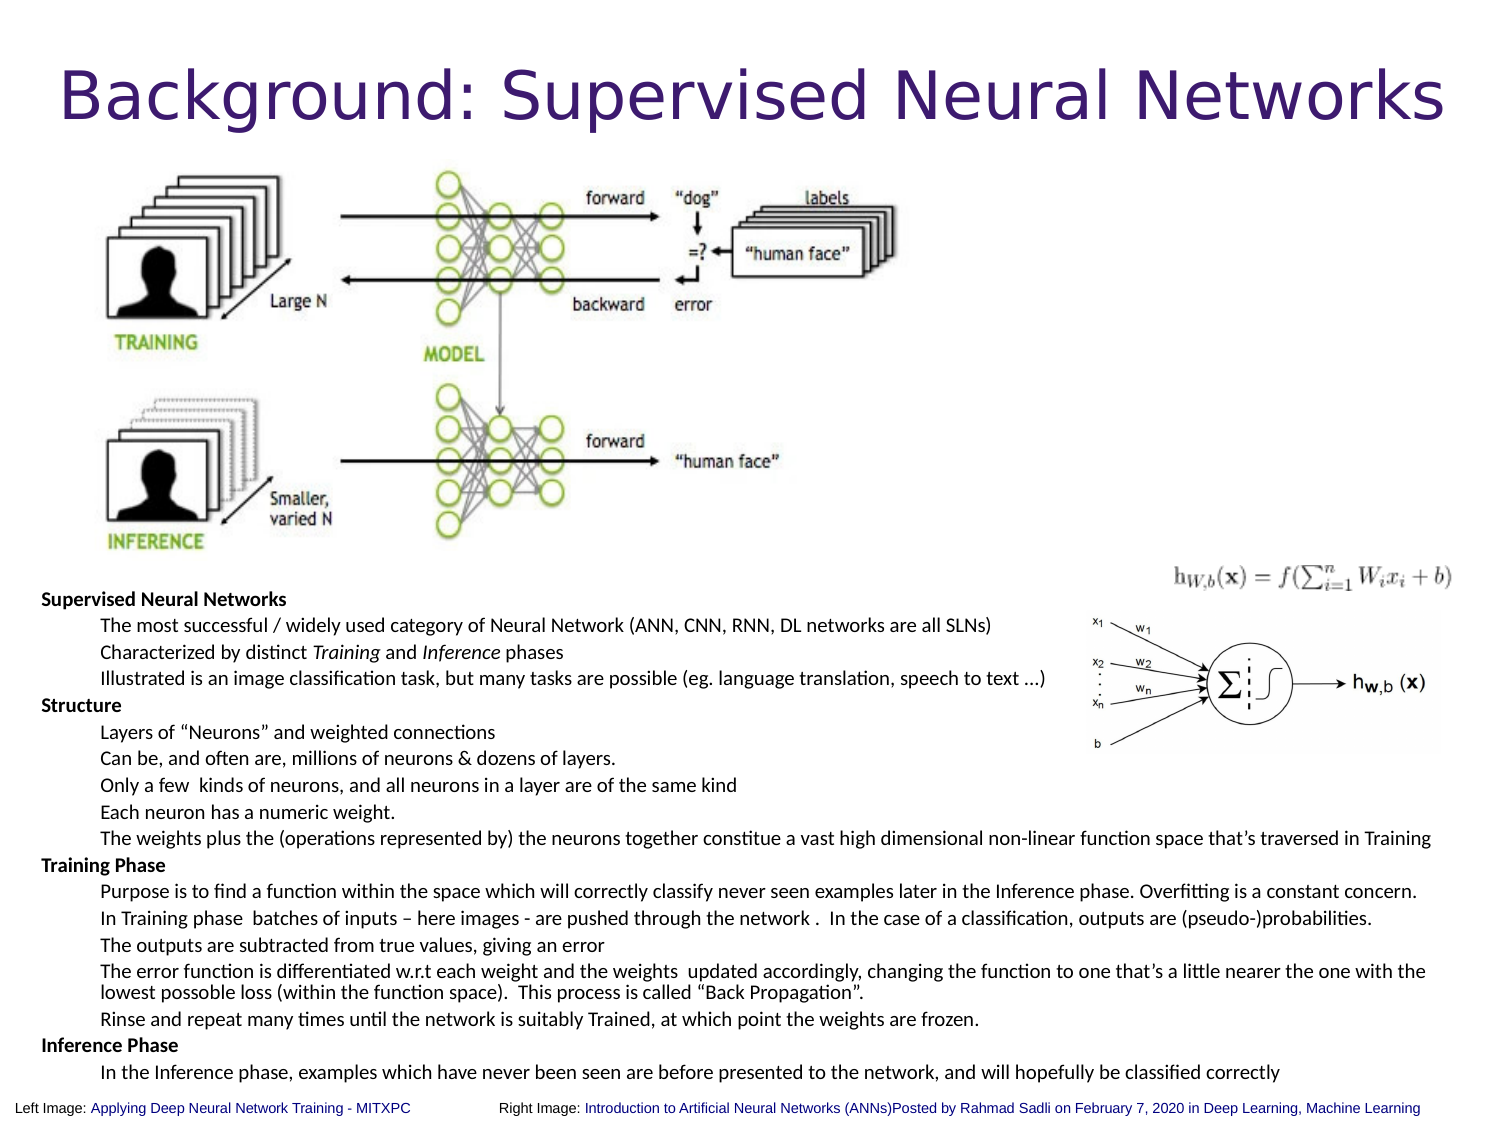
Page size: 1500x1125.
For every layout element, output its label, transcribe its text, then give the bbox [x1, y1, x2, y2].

picture [1174, 565, 1453, 591]
picture [70, 159, 956, 562]
list Supervised Neural Networks The most successful / widely used category of Neural Network (ANN, CNN, RNN, DL networks are all SLNs) Characterized by distinct Training and Inference phases Illustrated is an image classification task, but many tasks are possible (eg. language translation, speech to text ...) Structure Layers of “Neurons” and weighted connections Can be, and often are, millions of neurons & dozens of layers. Only a few kinds of neurons, and all neurons in a layer are of the same kind Each neuron has a numeric weight. The weights plus the (operations represented by) the neurons together constitue a vast high dimensional non-linear function space that’s traversed in Training Training Phase Purpose is to find a function within the space which will correctly classify never seen examples later in the Inference phase. Overfitting is a constant concern. In Training phase batches of inputs – here images - are pushed through the network . In the case of a classification, outputs are (pseudo-)probabilities. The outputs are subtracted from true values, giving an error The error function is differentiated w.r.t each weight and the weights updated accordingly, changing the function to one that’s a little nearer the one with the lowest possoble loss (within the function space). This process is called “Back Propagation”. Rinse and repeat many times until the network is suitably Trained, at which point the weights are frozen. Inference Phase In the Inference phase, examples which have never been seen are before presented to the network, and will hopefully be classified correctly [41, 590, 1459, 1063]
text_box Left Image: Applying Deep Neural Network Training - MITXPC [0, 1092, 484, 1125]
picture [1086, 610, 1441, 754]
text_box Right Image: Introduction to Artiﬁcial Neural Networks (ANNs)Posted by Rahmad Sadli on February 7, 2020 in Deep Learning, Machine Learning [484, 1092, 1500, 1125]
title Background: Supervised Neural Networks [59, 8, 1500, 184]
